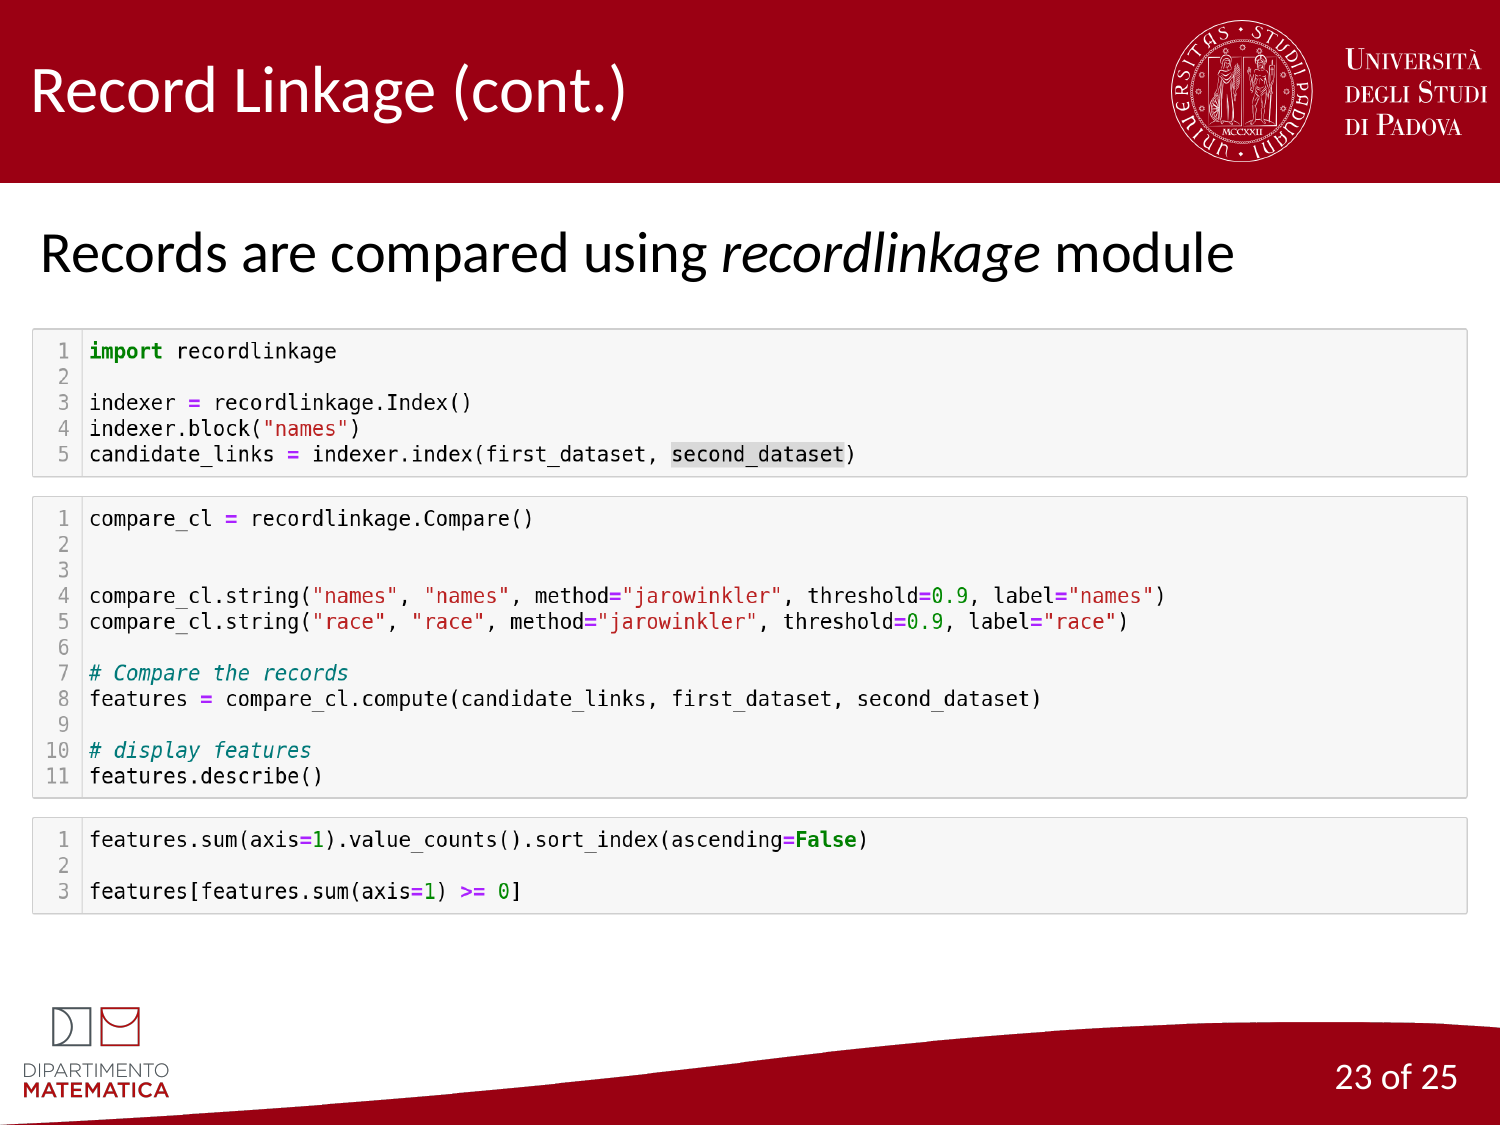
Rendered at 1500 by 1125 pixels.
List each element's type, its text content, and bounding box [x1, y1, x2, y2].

picture [21, 318, 1478, 924]
slide_number <number> of 25 [1136, 1044, 1474, 1104]
picture [0, 1007, 1500, 1125]
picture [1171, 20, 1487, 162]
title Record Linkage (cont.) [0, 0, 1159, 183]
